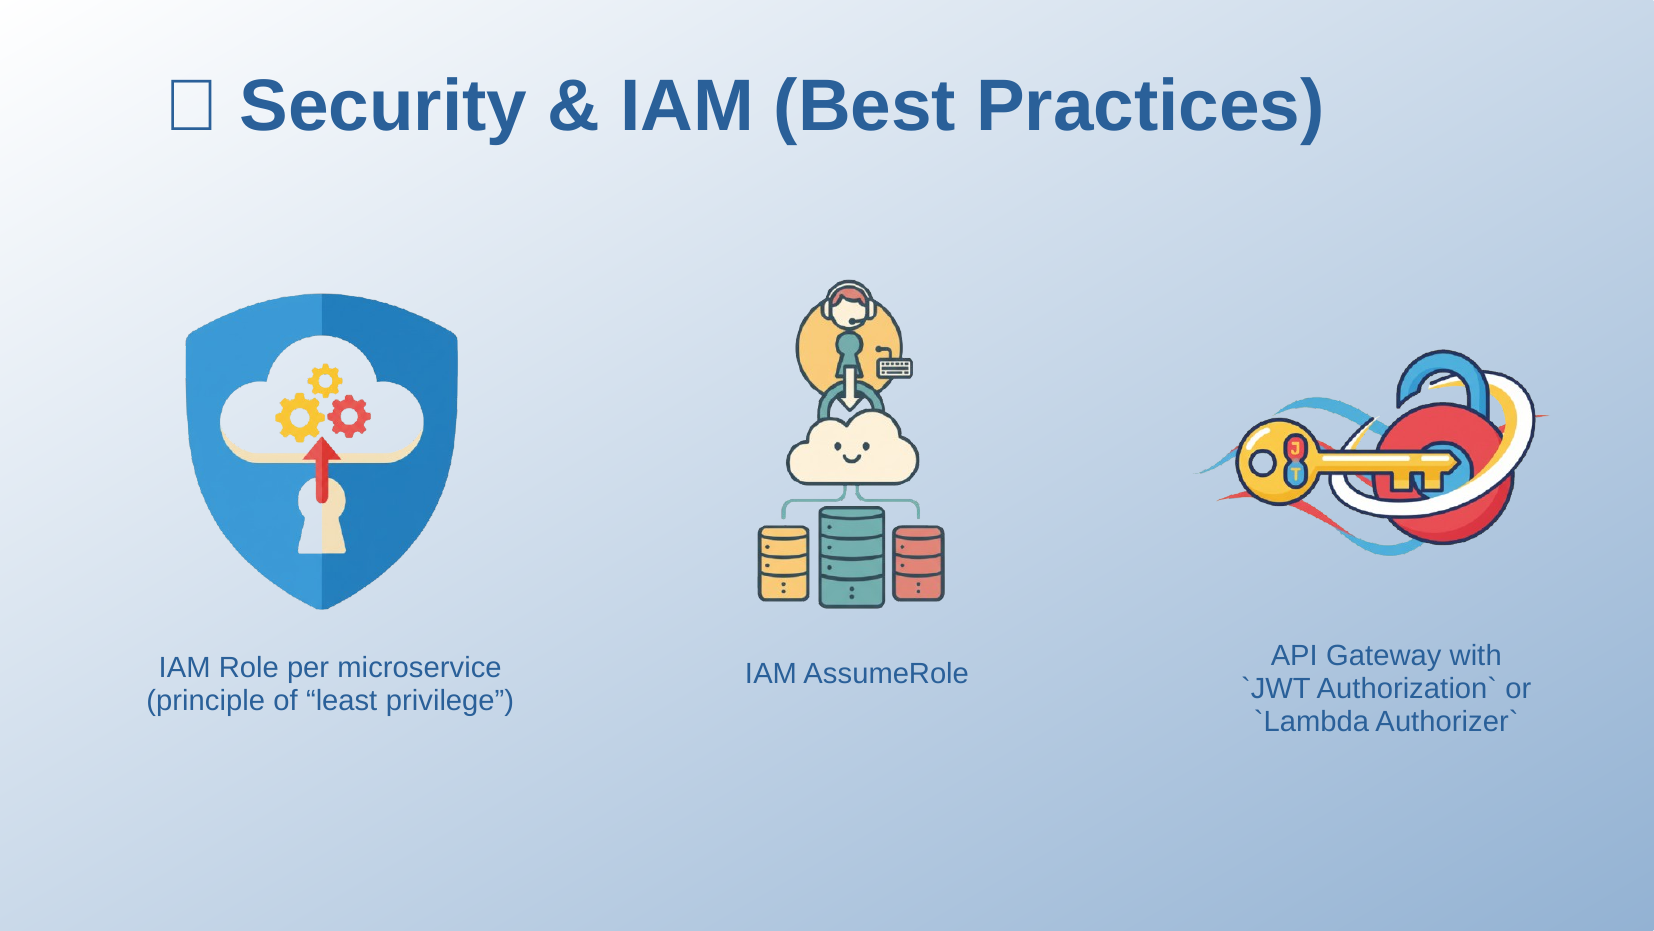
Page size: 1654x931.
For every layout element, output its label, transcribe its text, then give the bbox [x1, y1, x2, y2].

text_box IAM AssumeRole [730, 649, 993, 755]
picture [625, 224, 1076, 675]
text_box IAM Role per microservice (principle of “least privilege”) [124, 643, 537, 756]
text_box API Gateway with `JWT Authorization` or `Lambda Authorizer` [1217, 631, 1556, 811]
picture [132, 262, 511, 641]
picture [1174, 251, 1575, 652]
text_box 🔐 Security & IAM (Best Practices) [149, 57, 1463, 188]
